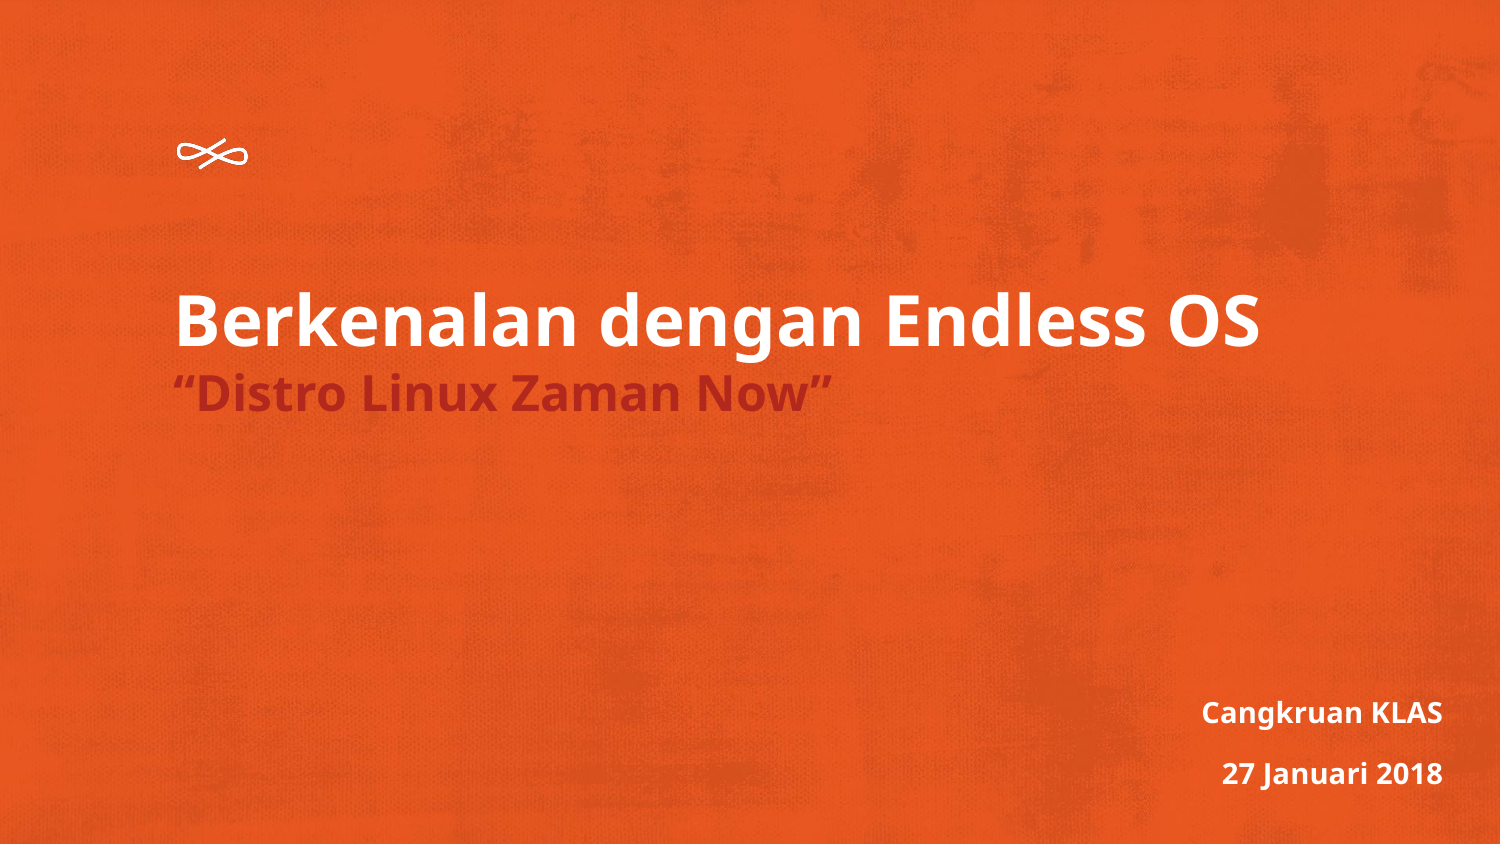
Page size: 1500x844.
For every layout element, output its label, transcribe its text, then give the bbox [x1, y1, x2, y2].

title Berkenalan dengan Endless OS “Distro Linux Zaman Now” [158, 261, 1394, 624]
picture [0, 0, 1500, 844]
text_box Cangkruan KLAS 27 Januari 2018 [1028, 673, 1459, 806]
